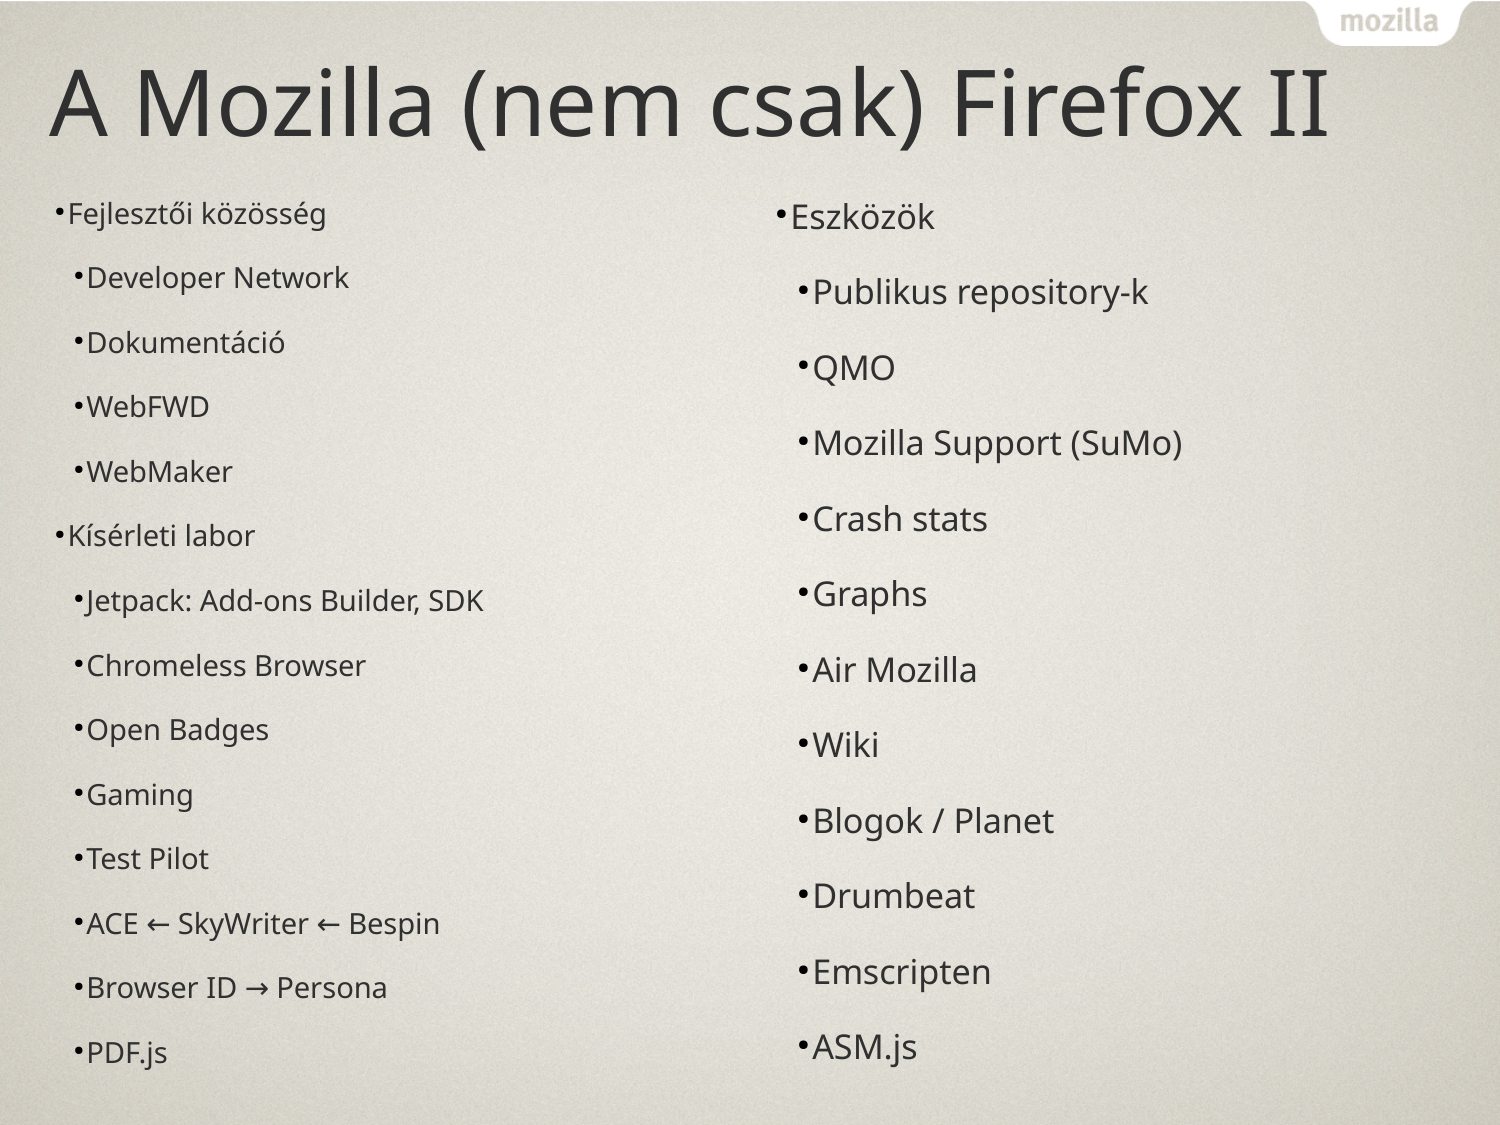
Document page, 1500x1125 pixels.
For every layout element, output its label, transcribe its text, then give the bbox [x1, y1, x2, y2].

title A Mozilla (nem csak) Firefox II [40, 0, 1459, 216]
list Eszközök Publikus repository-k QMO Mozilla Support (SuMo) Crash stats Graphs Air Mozilla Wiki Blogok / Planet Drumbeat Emscripten ASM.js [767, 182, 1454, 1080]
list Fejlesztői közösség Developer Network Dokumentáció WebFWD WebMaker Kísérleti labor Jetpack: Add-ons Builder, SDK Chromeless Browser Open Badges Gaming Test Pilot ACE ← SkyWriter ← Bespin Browser ID → Persona PDF.js [46, 182, 734, 1083]
picture [0, 0, 1500, 1125]
